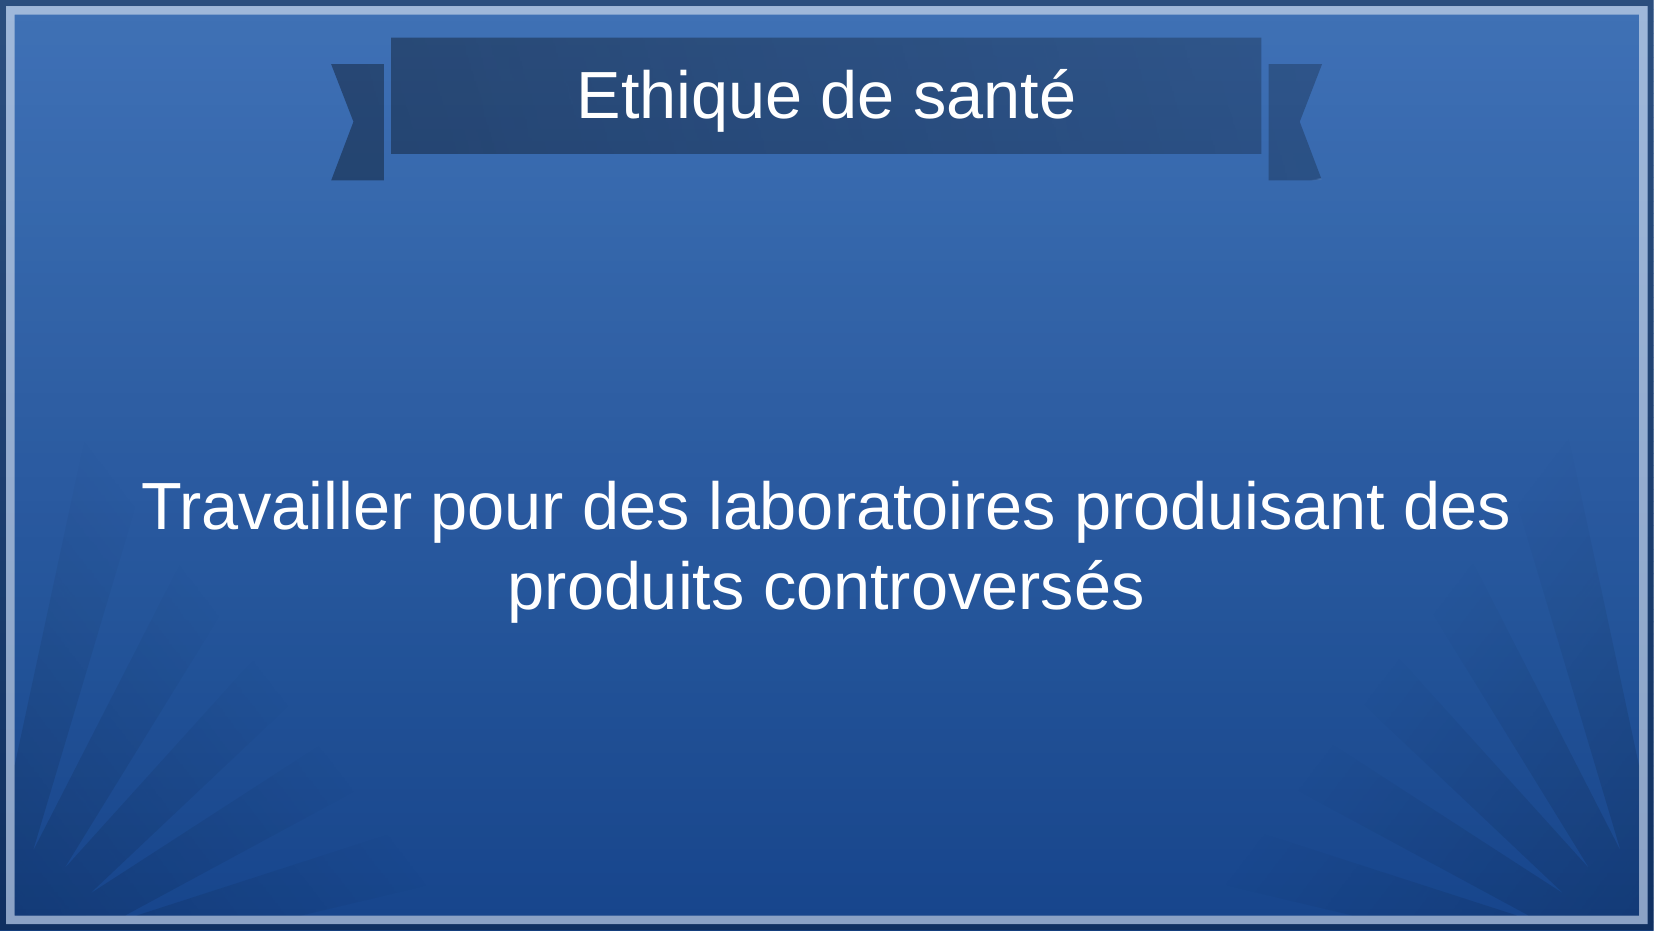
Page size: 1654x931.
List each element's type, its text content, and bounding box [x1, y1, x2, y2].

text_box Ethique de santé [82, 39, 1571, 144]
text_box Travailler pour des laboratoires produisant des produits controversés [82, 462, 1571, 623]
